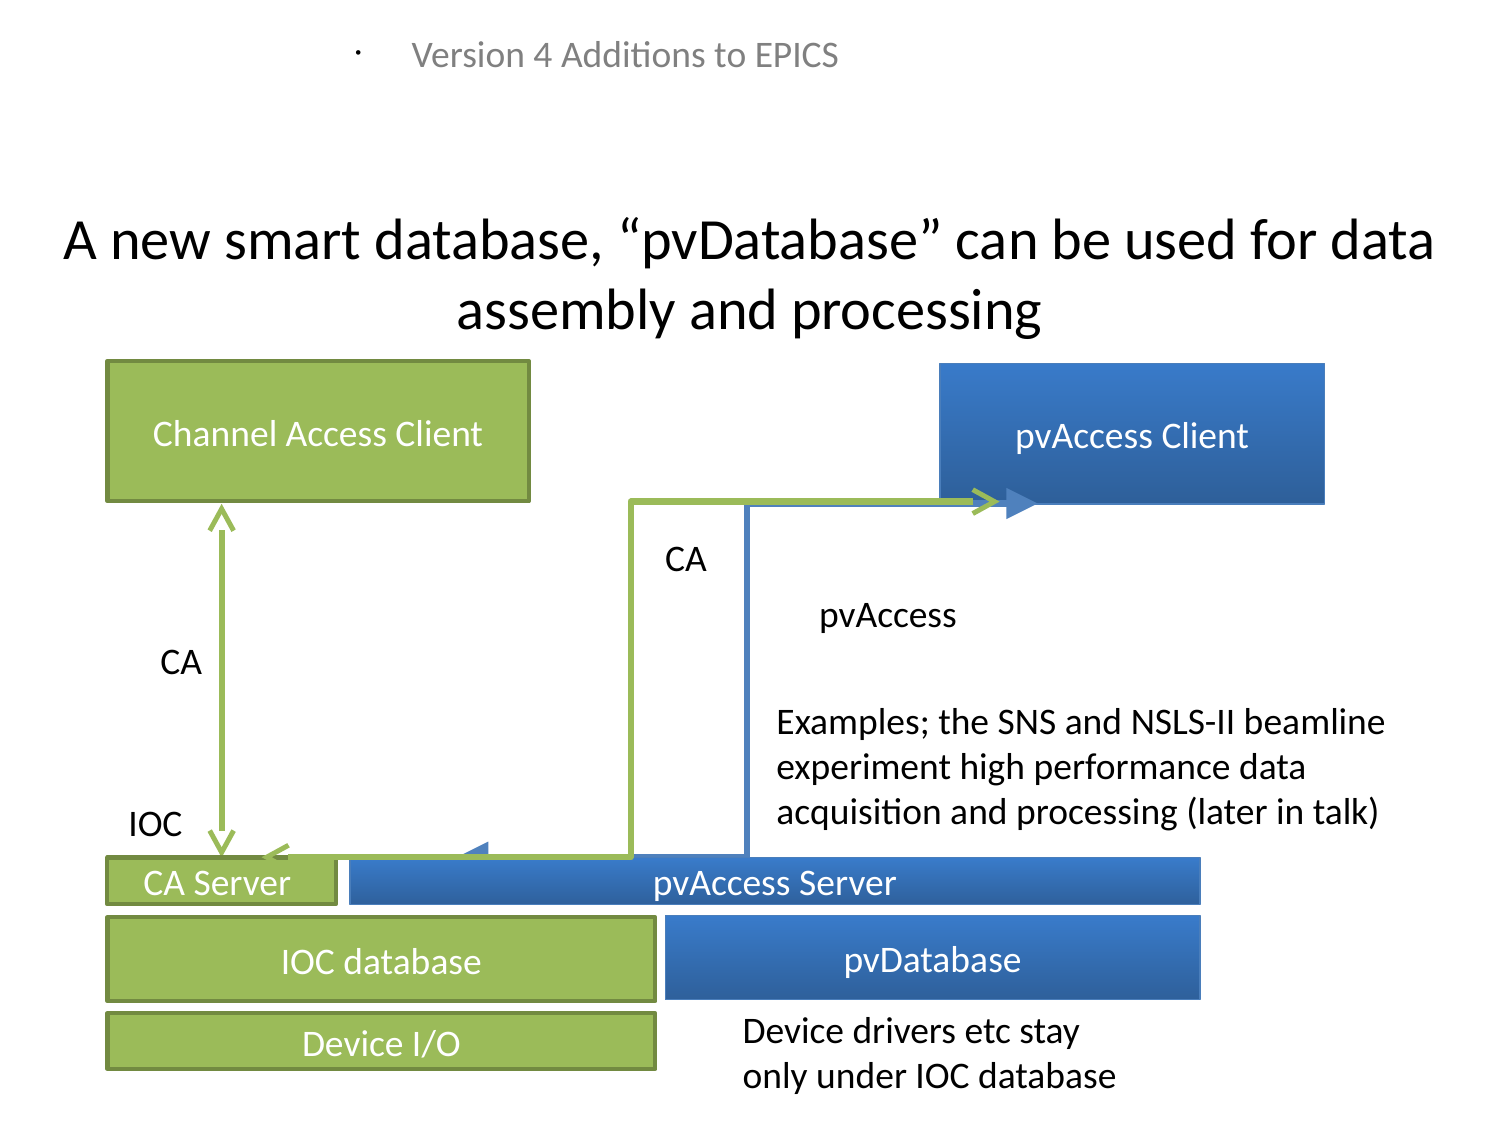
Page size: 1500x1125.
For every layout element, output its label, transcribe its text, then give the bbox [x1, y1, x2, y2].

text_box pvAccess Client [939, 363, 1325, 504]
text_box pvDatabase [665, 915, 1200, 1000]
text_box A new smart database, “pvDatabase” can be used for data assembly and processing [41, 194, 1459, 349]
text_box Channel Access Client [107, 360, 529, 502]
text_box IOC database [107, 917, 656, 1002]
text_box CA [650, 526, 722, 587]
text_box Device I/O [107, 1013, 656, 1069]
text_box IOC [113, 791, 198, 852]
text_box Device drivers etc stay only under IOC database [728, 1000, 1132, 1104]
text_box CA Server [107, 857, 336, 905]
list Version 4 Additions to EPICS [340, 22, 1176, 88]
text_box pvAccess Server [350, 857, 1200, 905]
text_box pvAccess [804, 582, 973, 642]
text_box CA [145, 629, 218, 690]
title EPICS Version 4 new database [75, 45, 1247, 194]
text_box Examples; the SNS and NSLS-II beamline experiment high performance data acquisition and processing (later in talk) [761, 690, 1474, 840]
